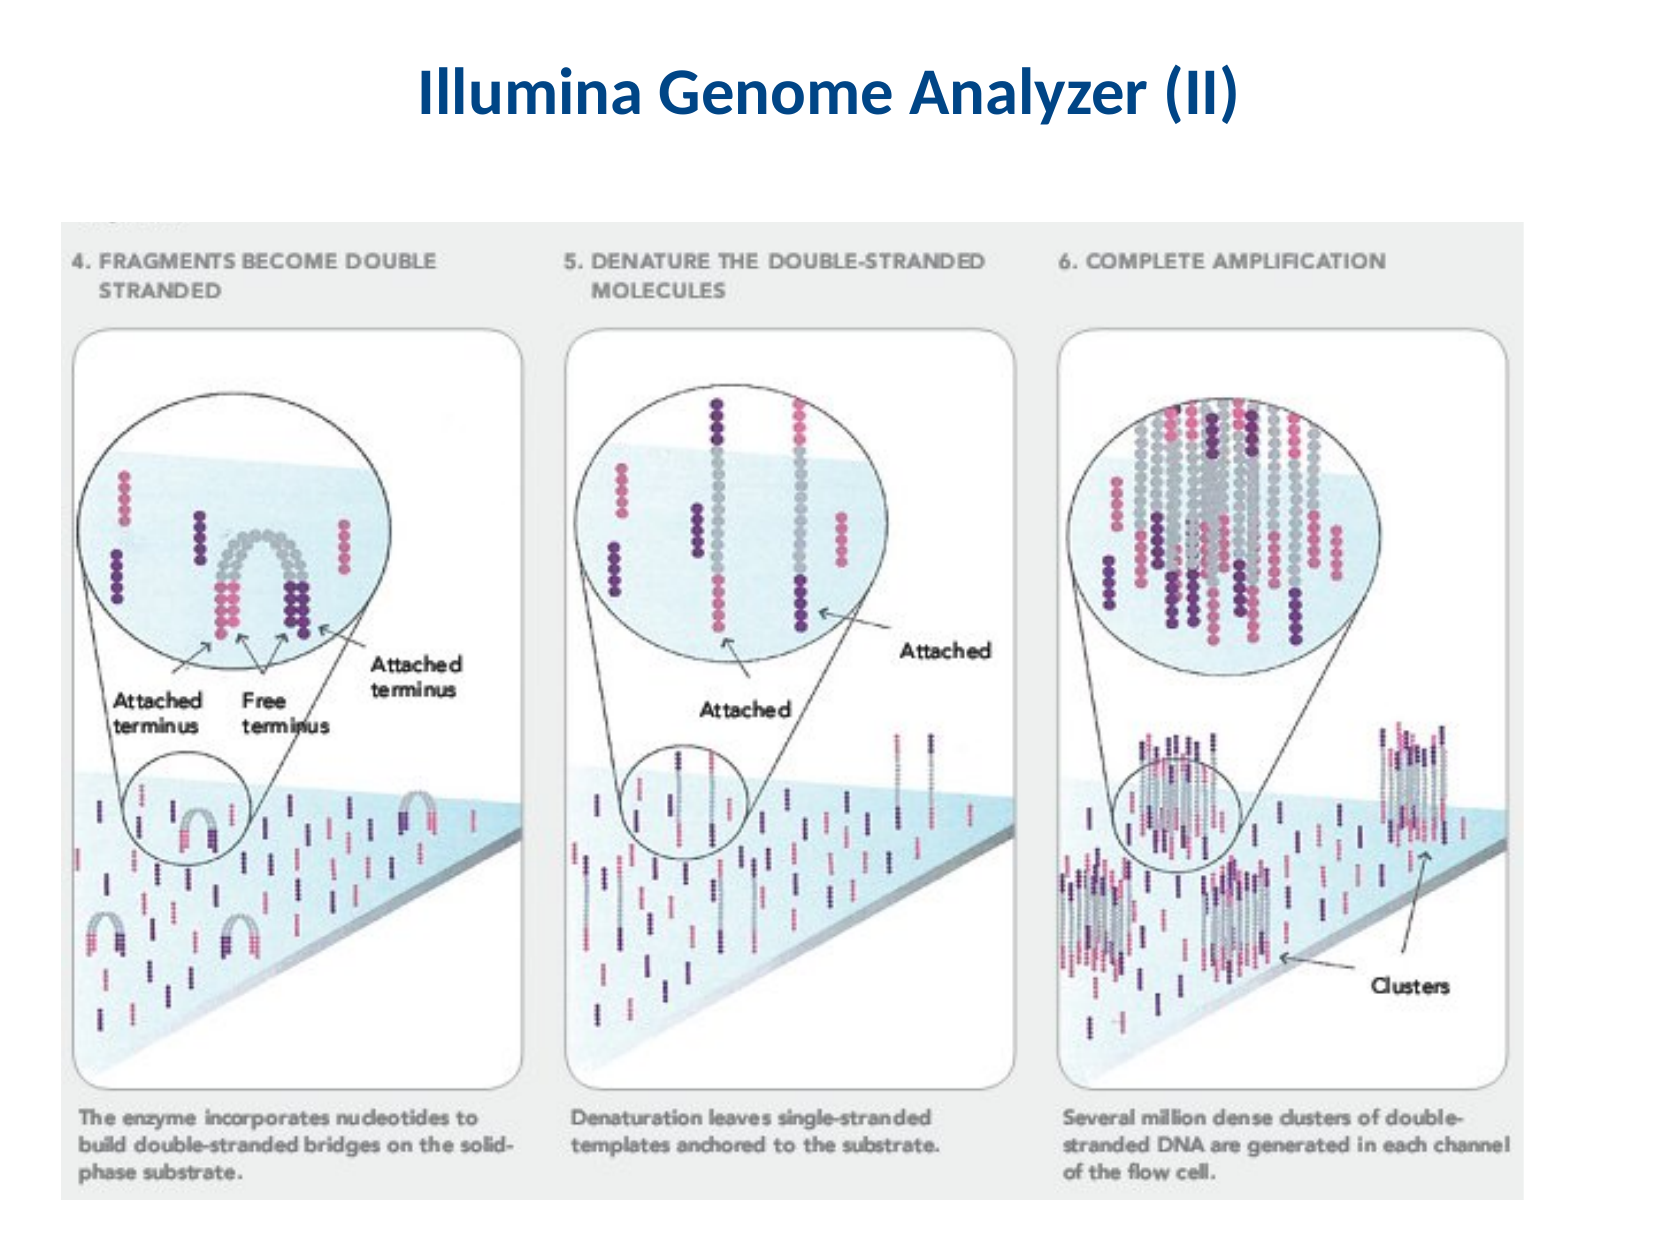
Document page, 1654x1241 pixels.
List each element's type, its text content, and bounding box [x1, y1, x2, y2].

title Illumina Genome Analyzer (II) [85, 18, 1574, 177]
picture [61, 222, 1524, 1201]
